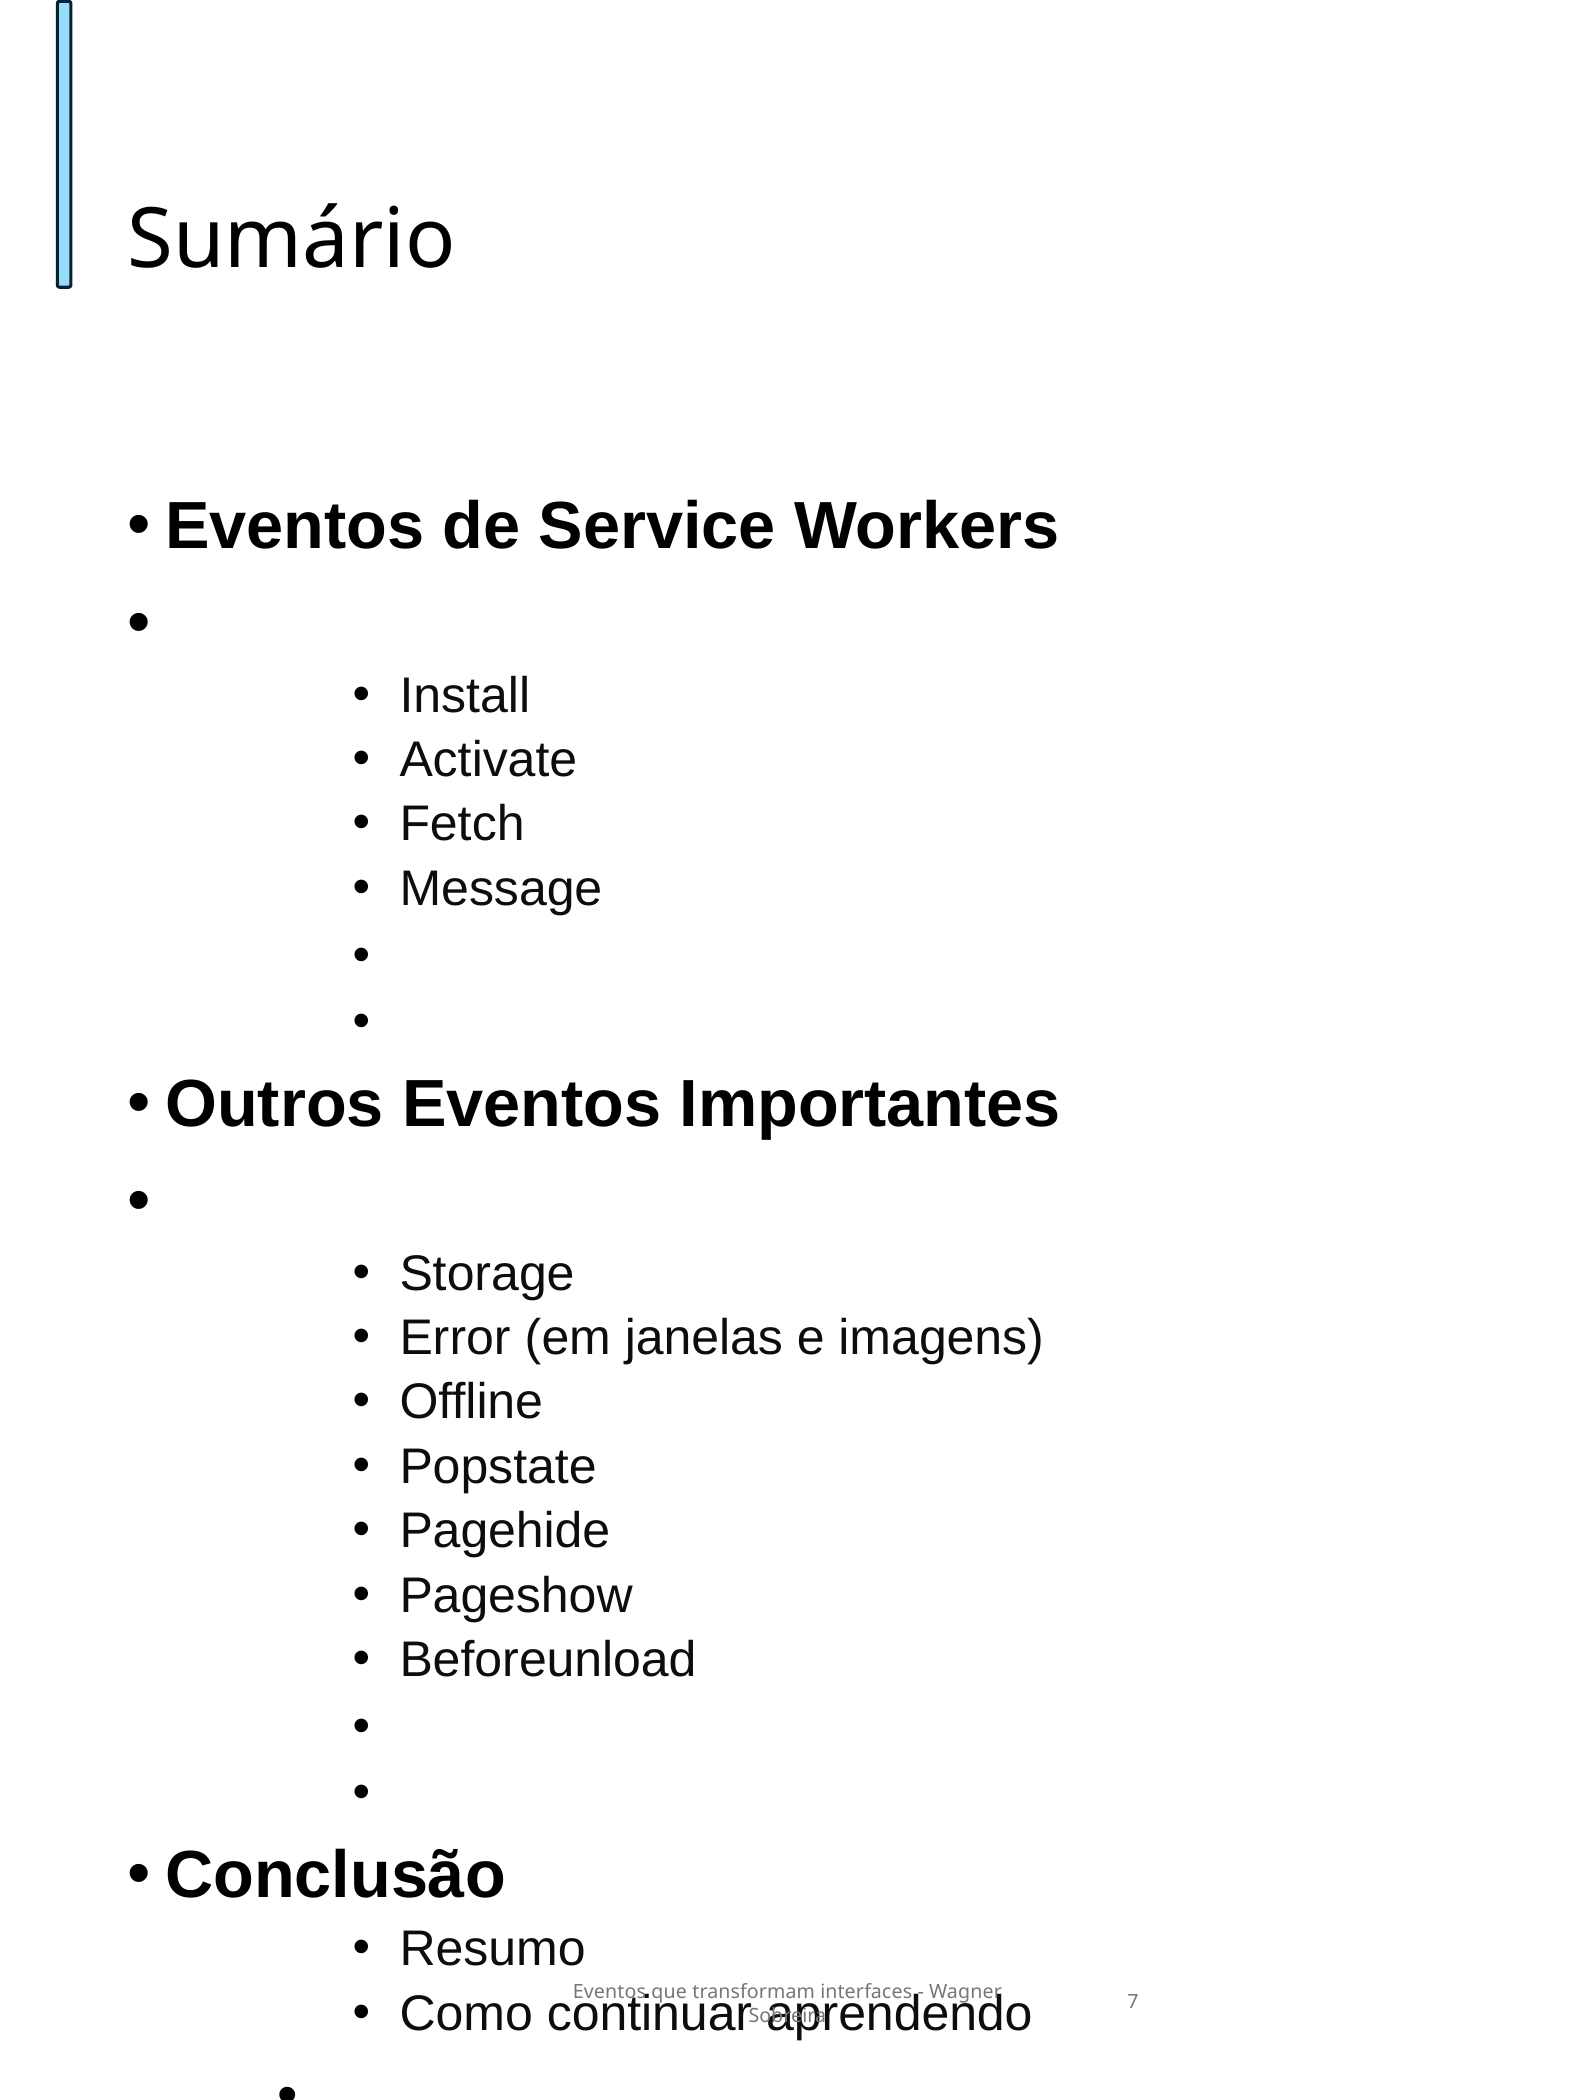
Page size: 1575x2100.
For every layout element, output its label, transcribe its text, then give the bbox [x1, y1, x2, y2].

text_box Sumário [112, 188, 1477, 343]
text_box [57, 1, 71, 288]
slide_number 7 [1112, 1946, 1467, 2059]
text_box Eventos de Service Workers Install Activate Fetch Message Outros Eventos Importantes Storage Error (em janelas e imagens) Offline Popstate Pagehide Pageshow Beforeunload Conclusão Resumo Como continuar aprendendo [112, 402, 1477, 2100]
footer Eventos que transformam interfaces - Wagner Sobreira [521, 1946, 1054, 2059]
